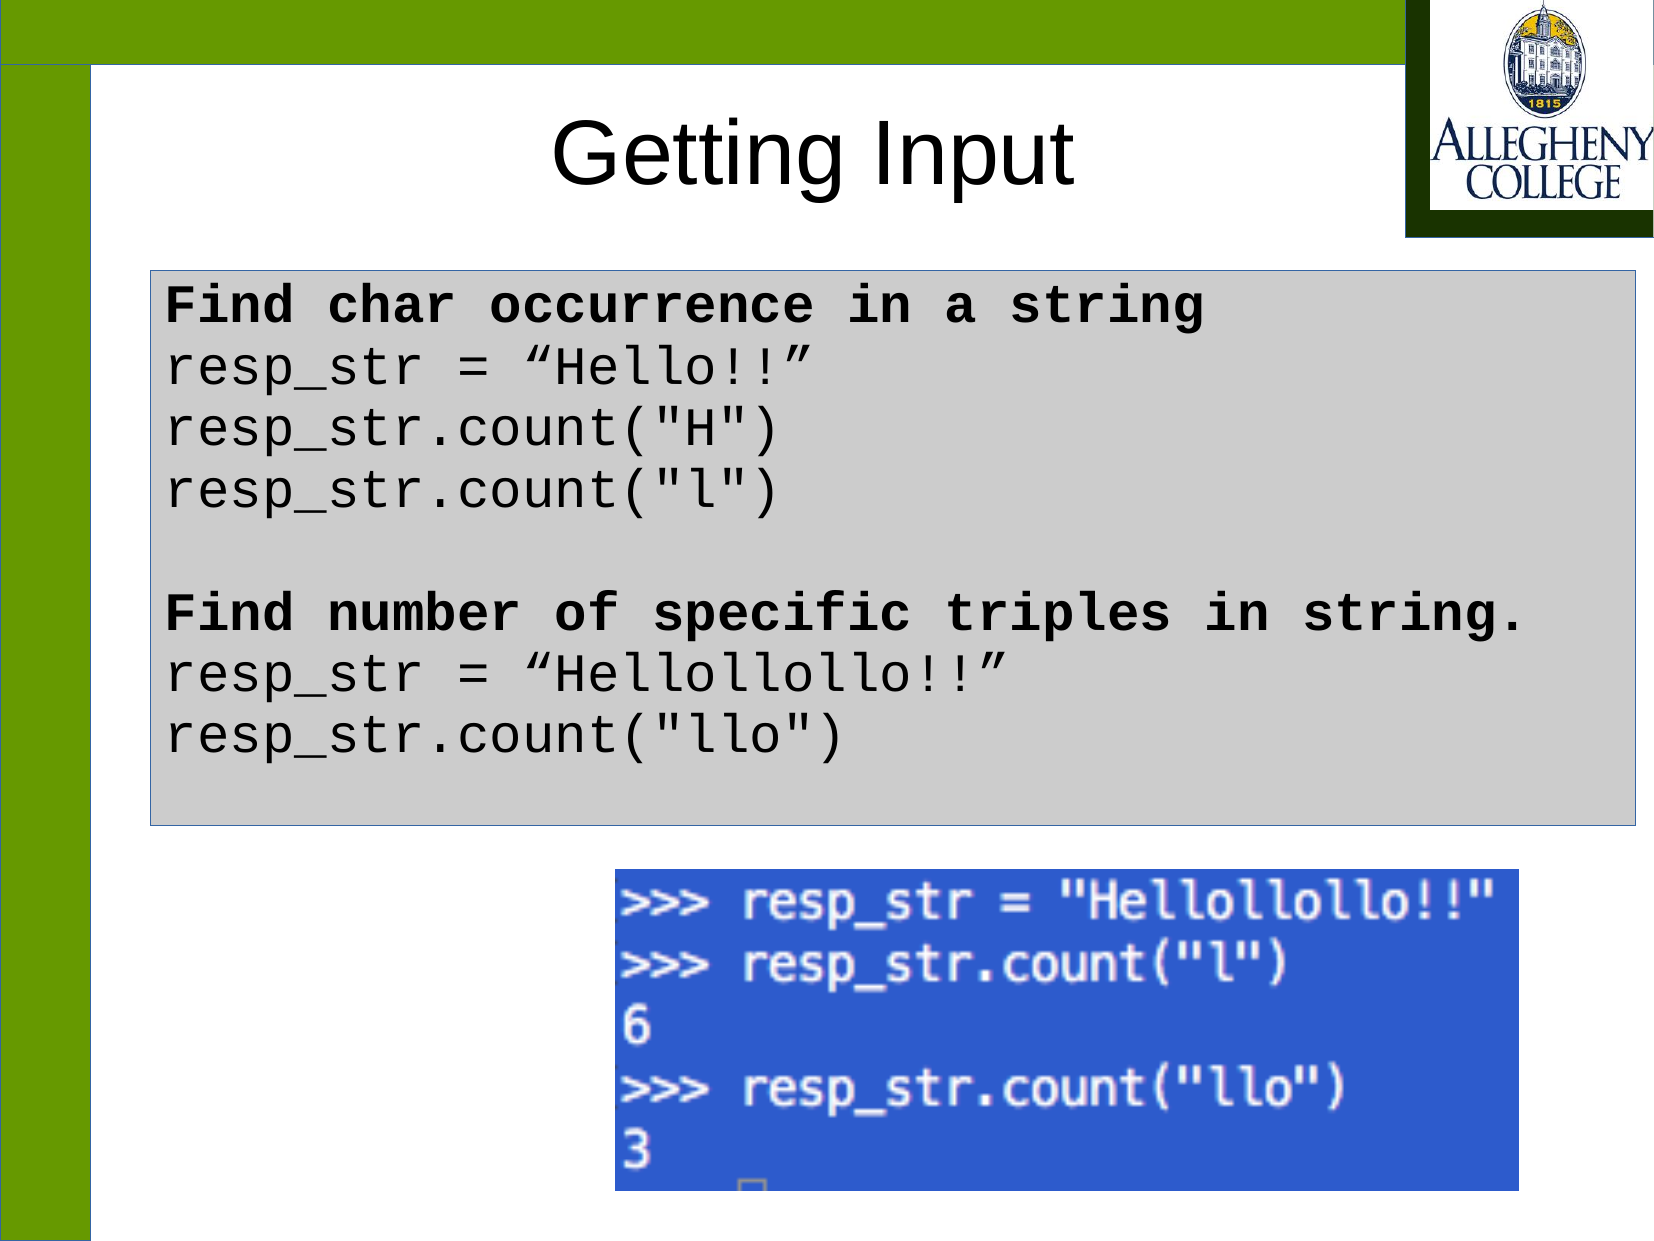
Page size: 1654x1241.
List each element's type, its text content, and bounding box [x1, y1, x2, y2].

title Getting Input [112, 65, 1515, 257]
text_box Find char occurrence in a string resp_str = “Hello!!” resp_str.count("H") resp_str.count("l") Find number of specific triples in string. resp_str = “Hellollollo!!” resp_str.count("llo") [150, 270, 1636, 826]
picture [615, 869, 1519, 1191]
picture [1430, 0, 1654, 210]
text_box [0, 0, 1654, 1241]
